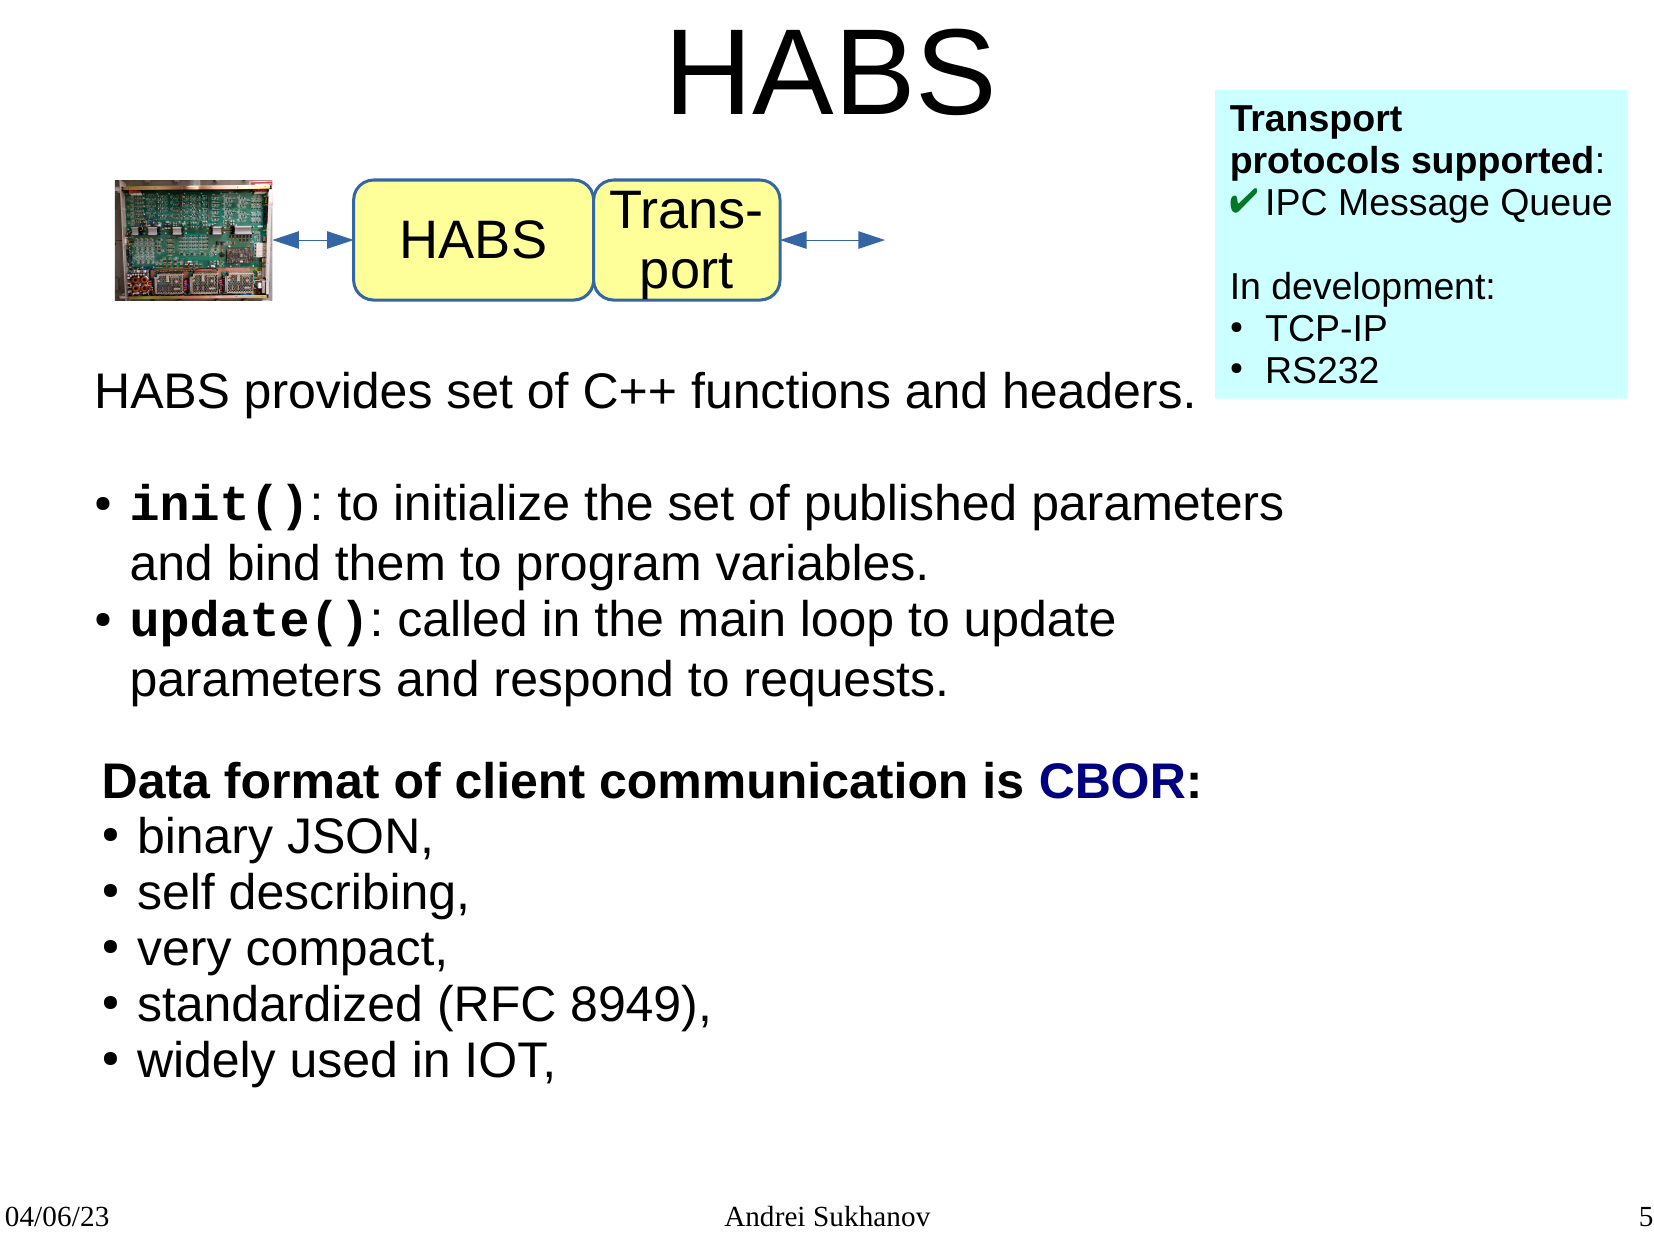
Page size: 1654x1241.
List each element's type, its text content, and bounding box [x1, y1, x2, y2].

text_box Trans- port [593, 180, 781, 301]
text_box Data format of client communication is CBOR: binary JSON, self describing, very compact, standardized (RFC 8949), widely used in IOT, [86, 745, 1542, 1096]
picture [114, 180, 273, 301]
text_box HABS provides set of C++ functions and headers. init(): to initialize the set of published parameters and bind them to program variables. update(): called in the main loop to update parameters and respond to requests. [79, 356, 1306, 721]
text_box Transport protocols supported: IPC Message Queue In development: TCP-IP RS232 [1215, 90, 1628, 399]
title HABS [86, 3, 1576, 141]
text_box HABS [353, 180, 594, 301]
